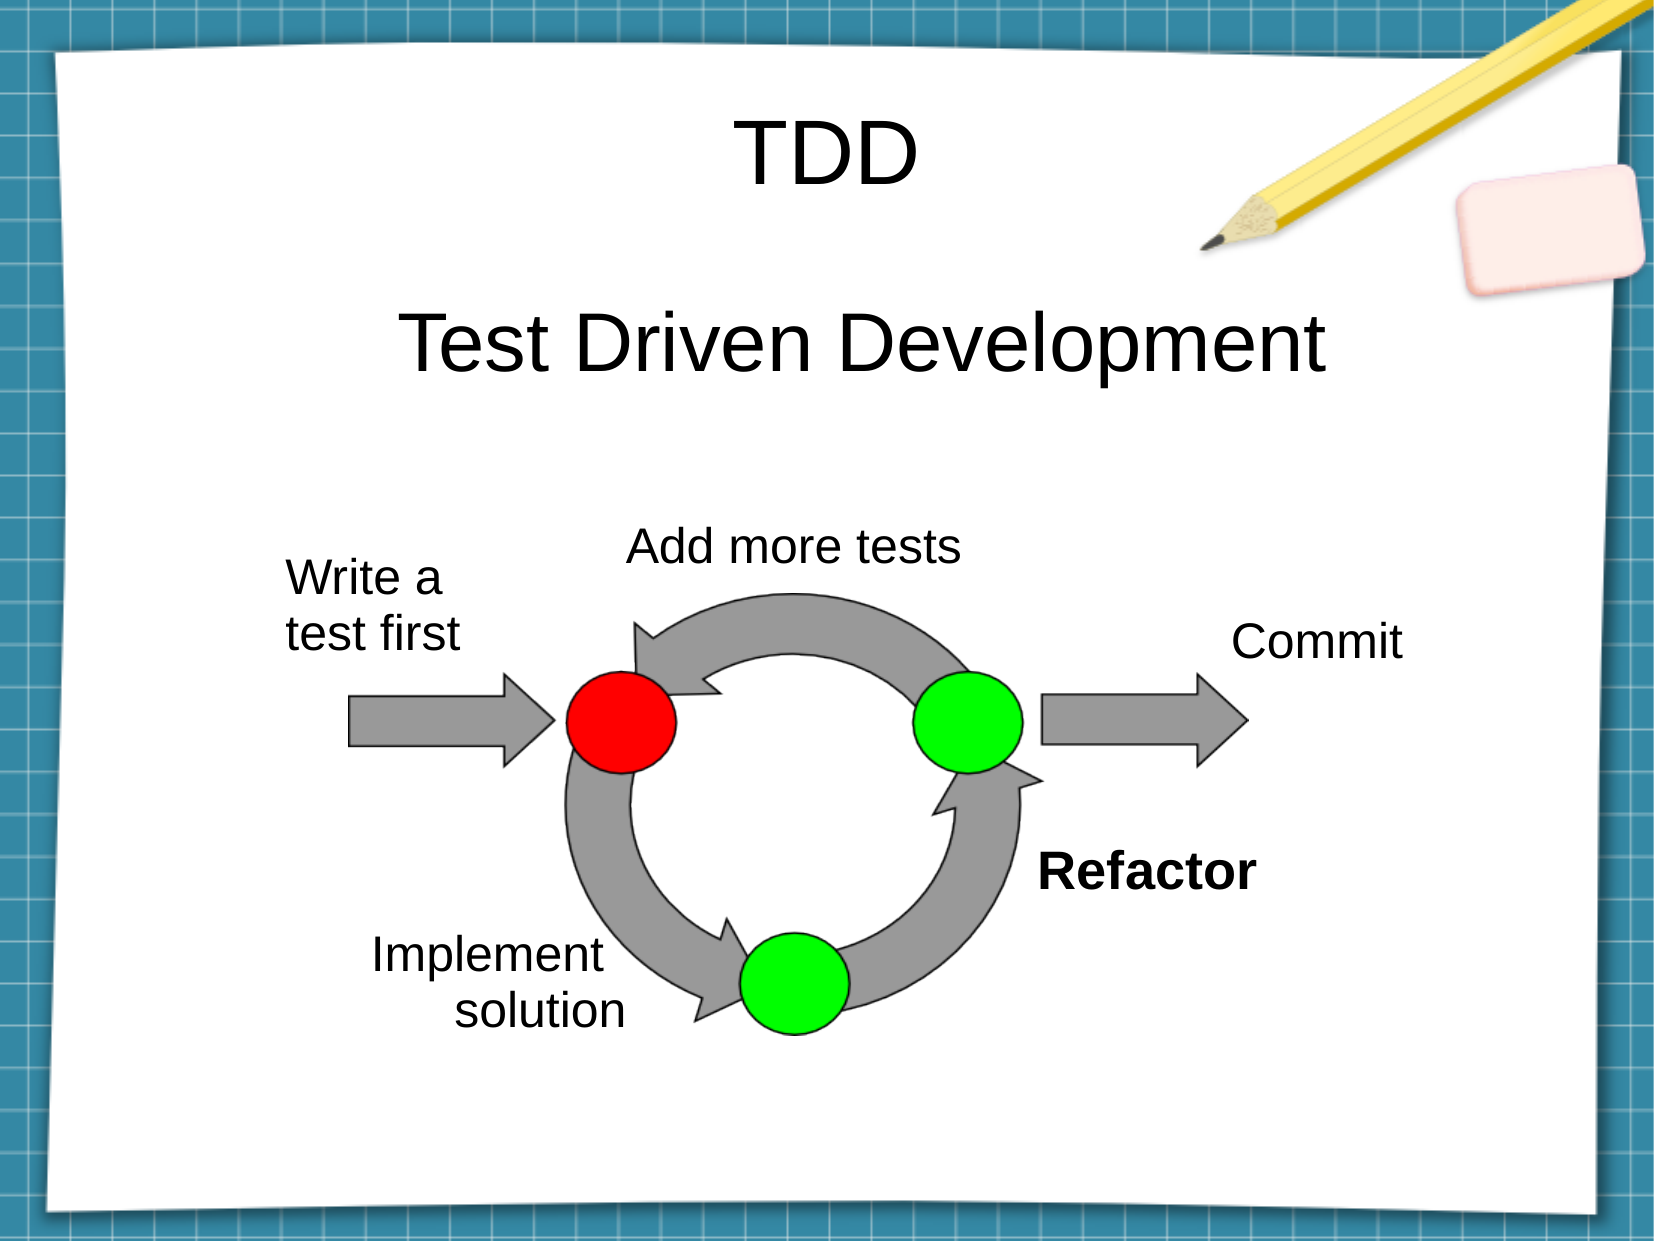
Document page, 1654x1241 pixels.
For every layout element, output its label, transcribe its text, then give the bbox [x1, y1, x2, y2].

text_box Write a test first [270, 542, 726, 669]
list Test Driven Development [82, 296, 1571, 1123]
text_box Commit [1215, 605, 1419, 677]
picture [0, 0, 1654, 1241]
text_box Refactor [1022, 833, 1303, 960]
text_box Implement solution [356, 918, 648, 1046]
text_box Add more tests [611, 511, 1066, 638]
title TDD [82, 49, 1571, 257]
